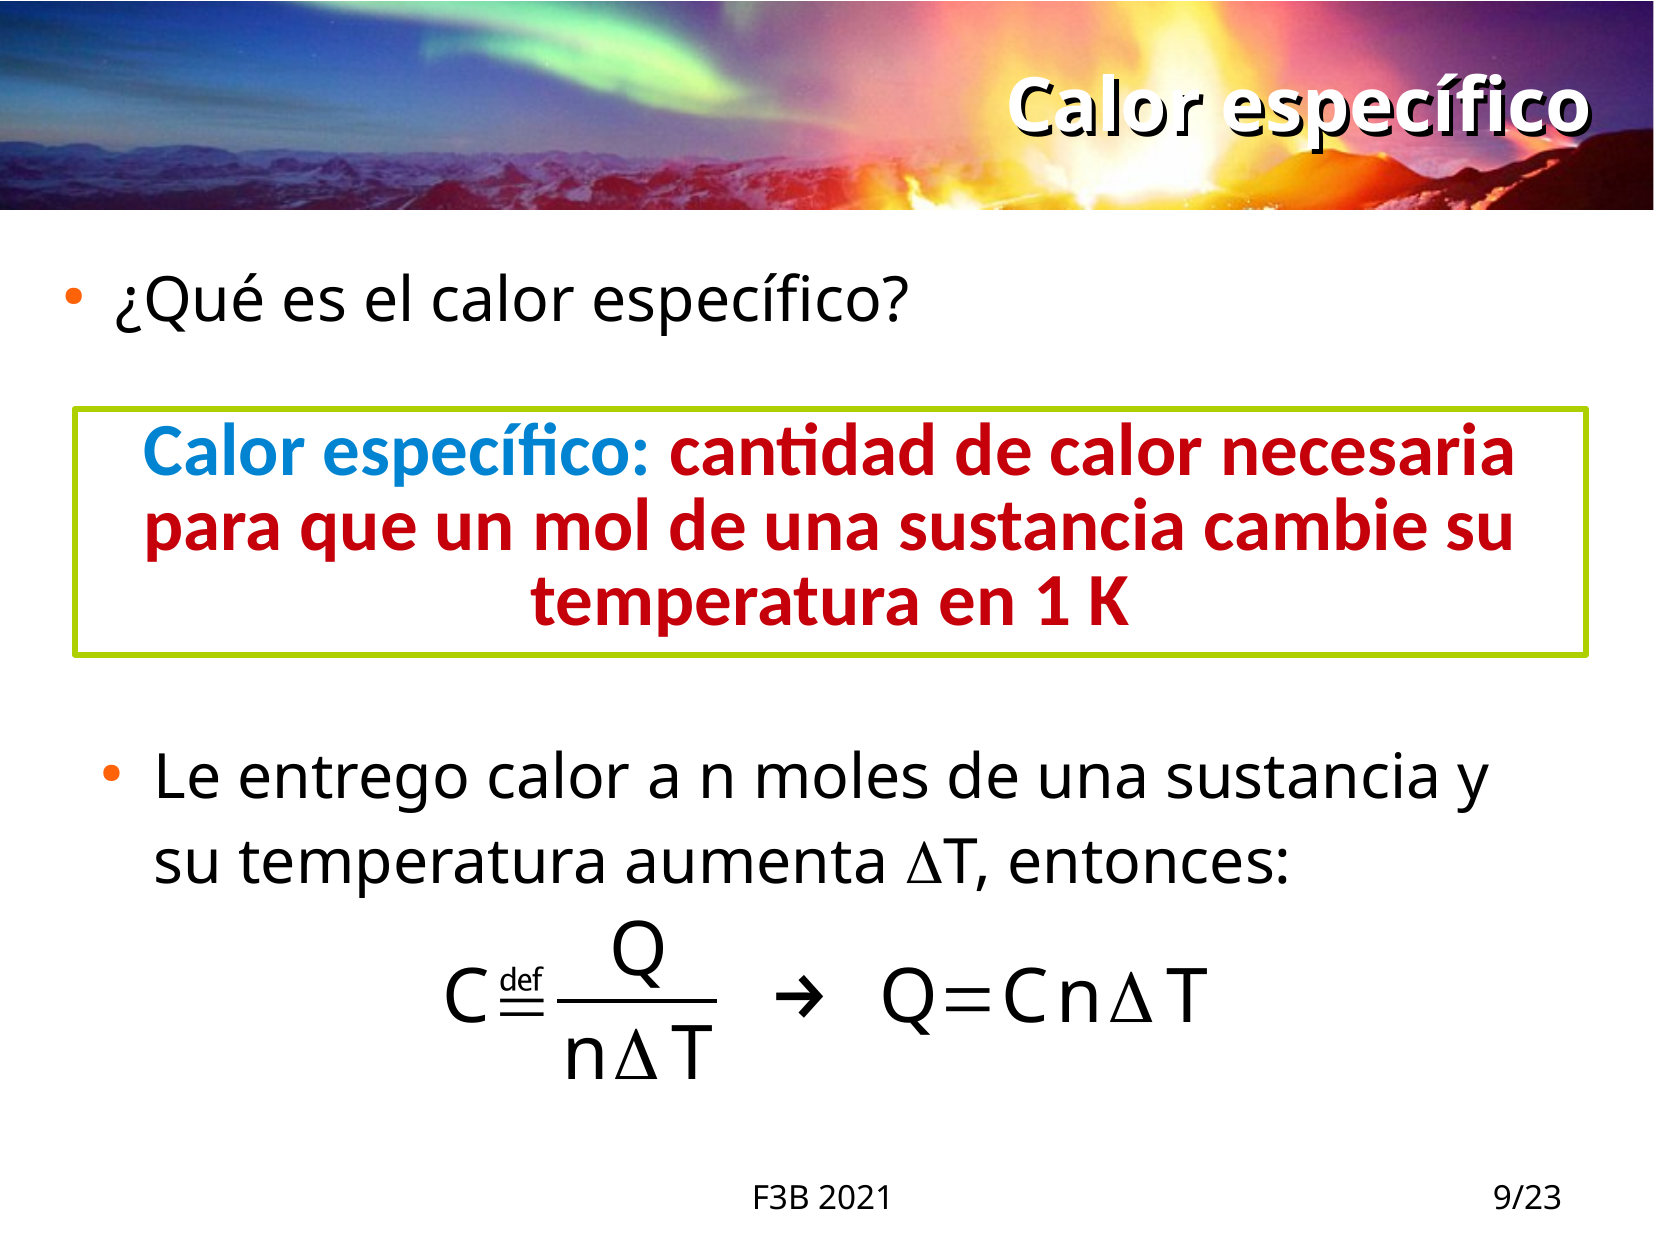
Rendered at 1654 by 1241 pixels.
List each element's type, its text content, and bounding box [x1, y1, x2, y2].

list Le entrego calor a n moles de una sustancia y su temperatura aumenta DT, entonces: [82, 732, 1571, 1162]
chart [436, 903, 1216, 1098]
picture [0, 1, 1654, 210]
title Calor específico [45, 15, 1606, 191]
list ¿Qué es el calor específico? [45, 255, 1606, 1156]
text_box Calor específico: cantidad de calor necesaria para que un mol de una sustancia cambie su temperatura en 1 K [75, 408, 1586, 655]
